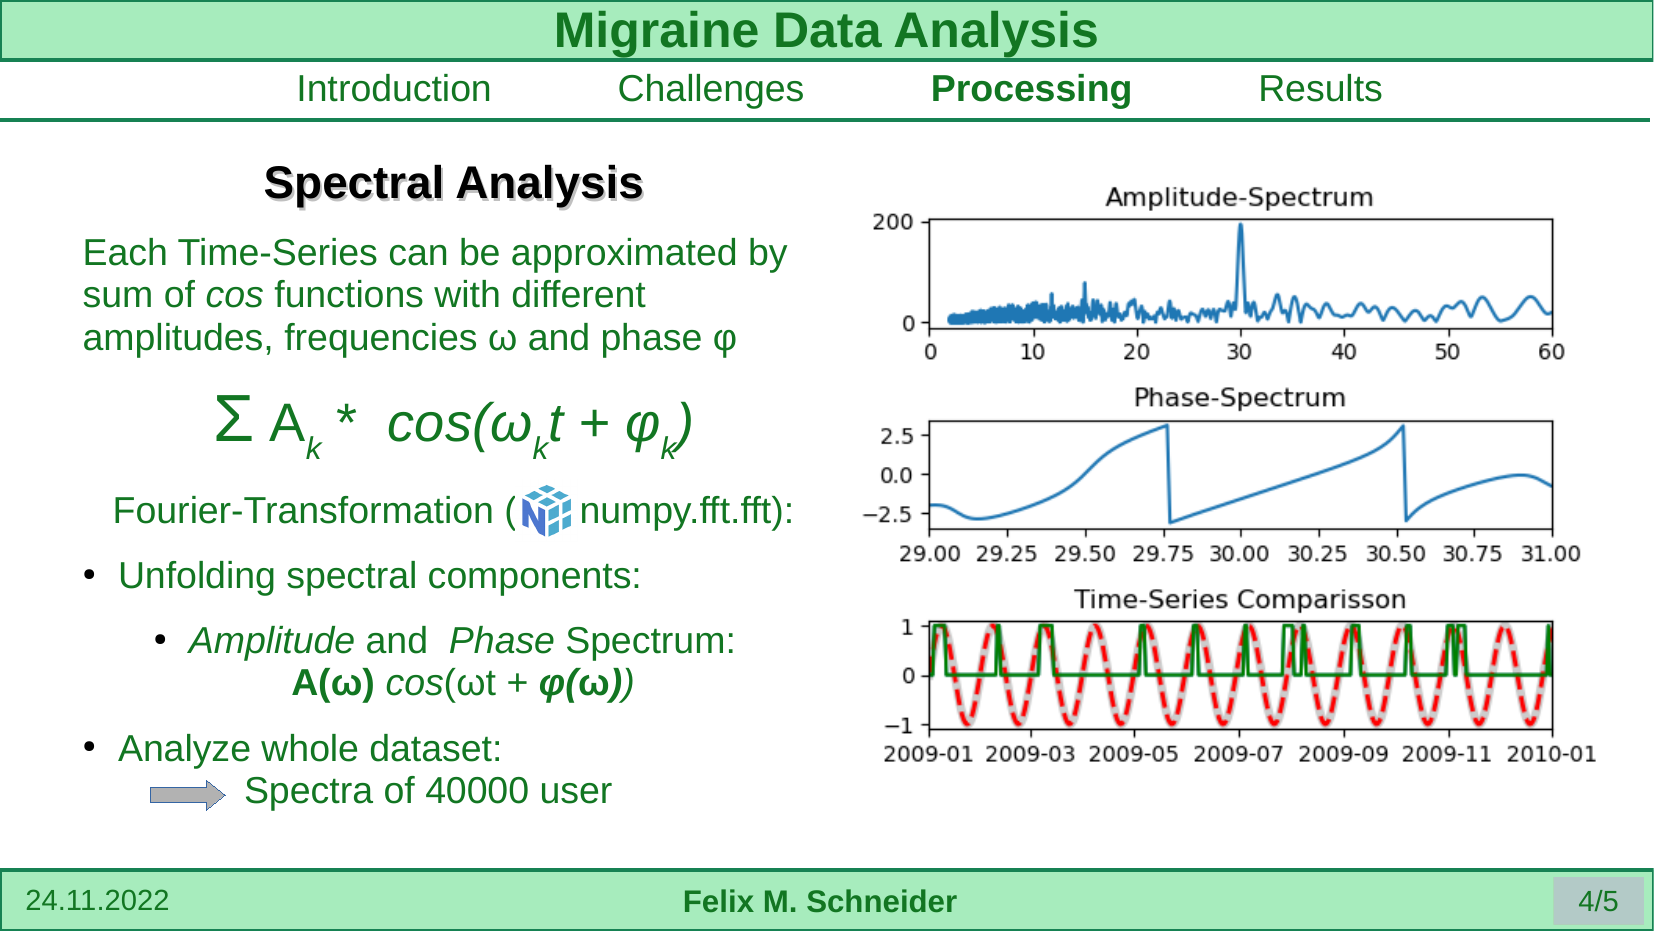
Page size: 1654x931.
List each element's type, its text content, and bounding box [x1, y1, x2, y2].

picture [515, 479, 578, 542]
text_box 4/5 [1553, 877, 1644, 925]
picture [838, 164, 1621, 790]
title Migraine Data Analysis [0, 0, 1654, 61]
text_box Spectral Analysis Each Time-Series can be approximated by sum of cos functions with different amplitudes, frequencies ω and phase φ Σ Ak * cos(ωkt + φk) Fourier-Transformation ( numpy.fft.fft): Unfolding spectral components: Amplitude and Phase Spectrum: A(ω) cos(ωt + φ(ω)) Analyze whole dataset: Spectra of 40000 user [82, 157, 826, 854]
text_box Introduction Challenges Processing Results [45, 60, 1636, 117]
text_box [150, 780, 226, 811]
